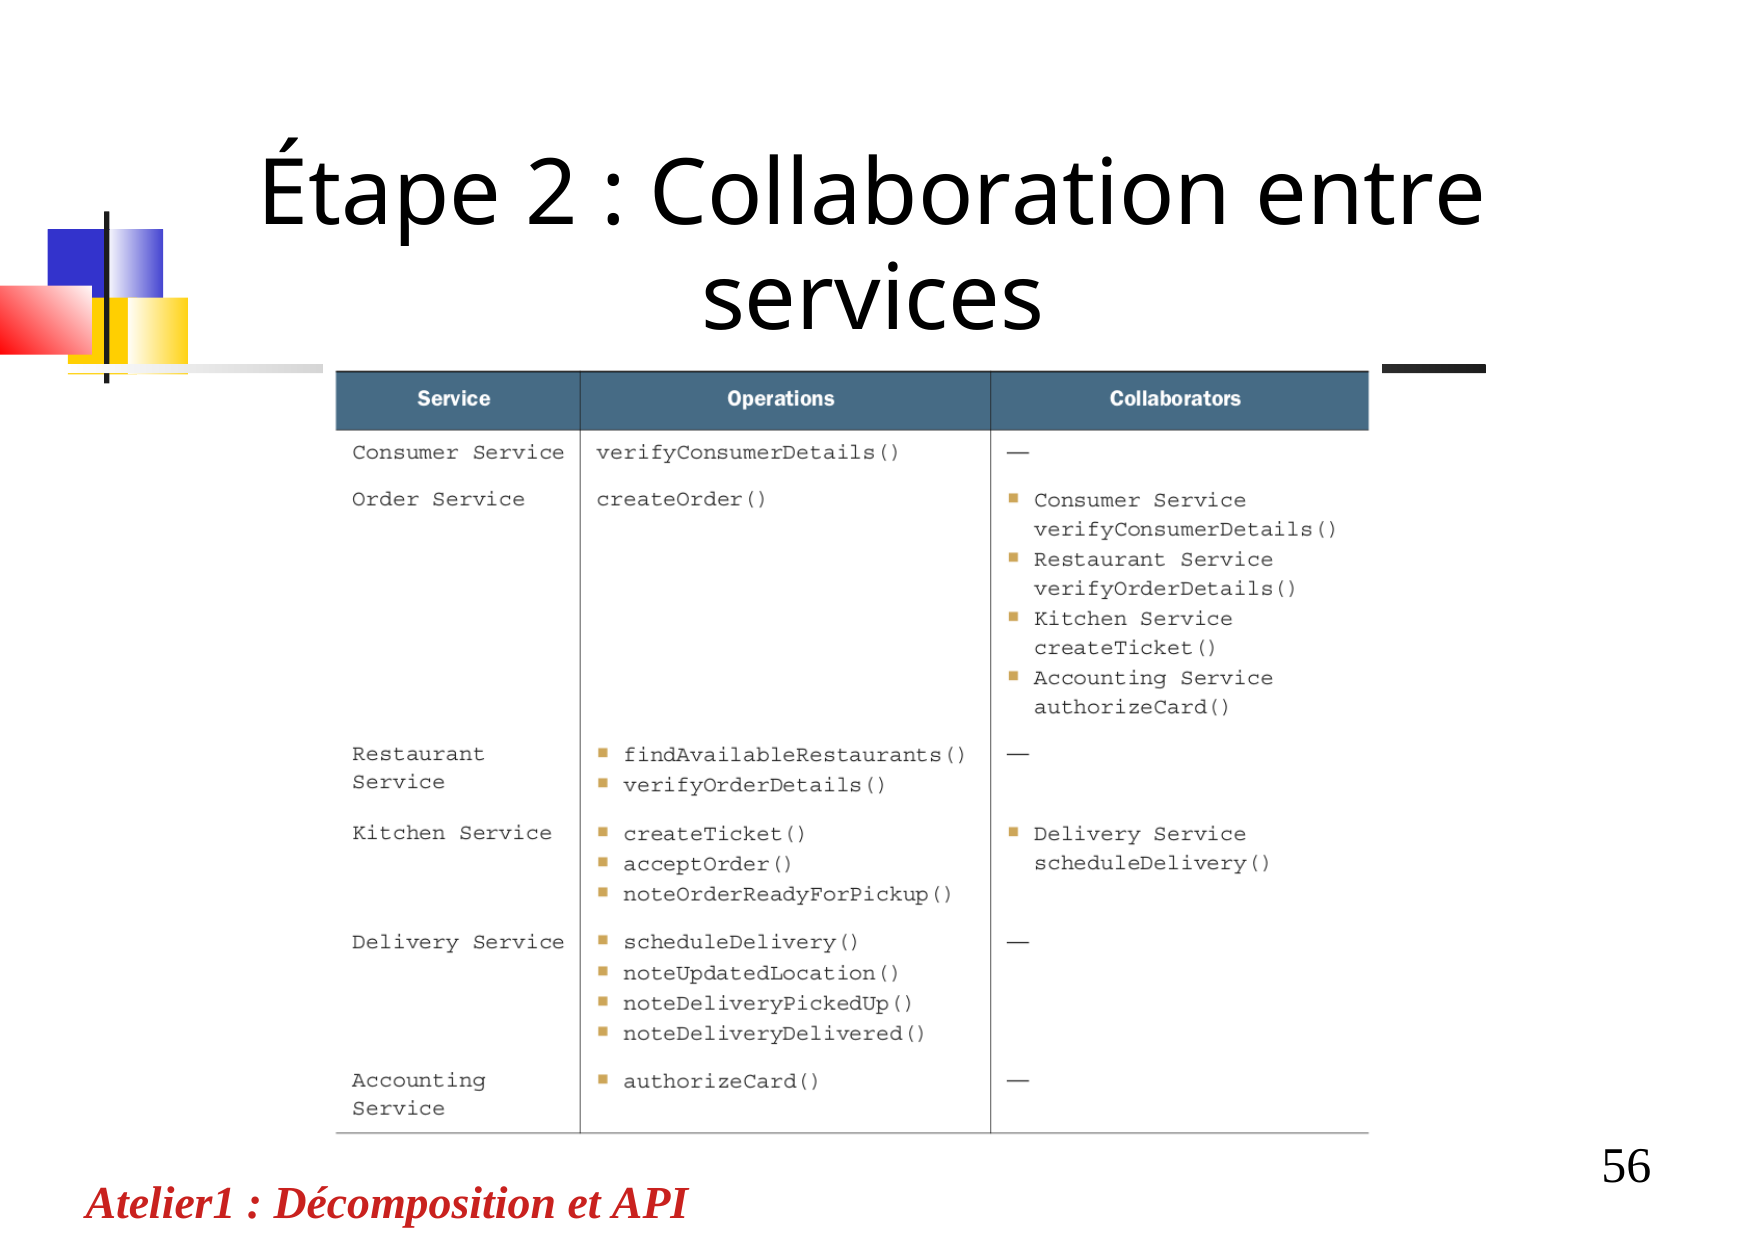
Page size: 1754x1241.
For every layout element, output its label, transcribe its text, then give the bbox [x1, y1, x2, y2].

text_box Atelier1 : Décomposition et API [70, 1169, 717, 1237]
picture [323, 363, 1382, 1150]
title Étape 2 : Collaboration entre services [179, 139, 1567, 351]
